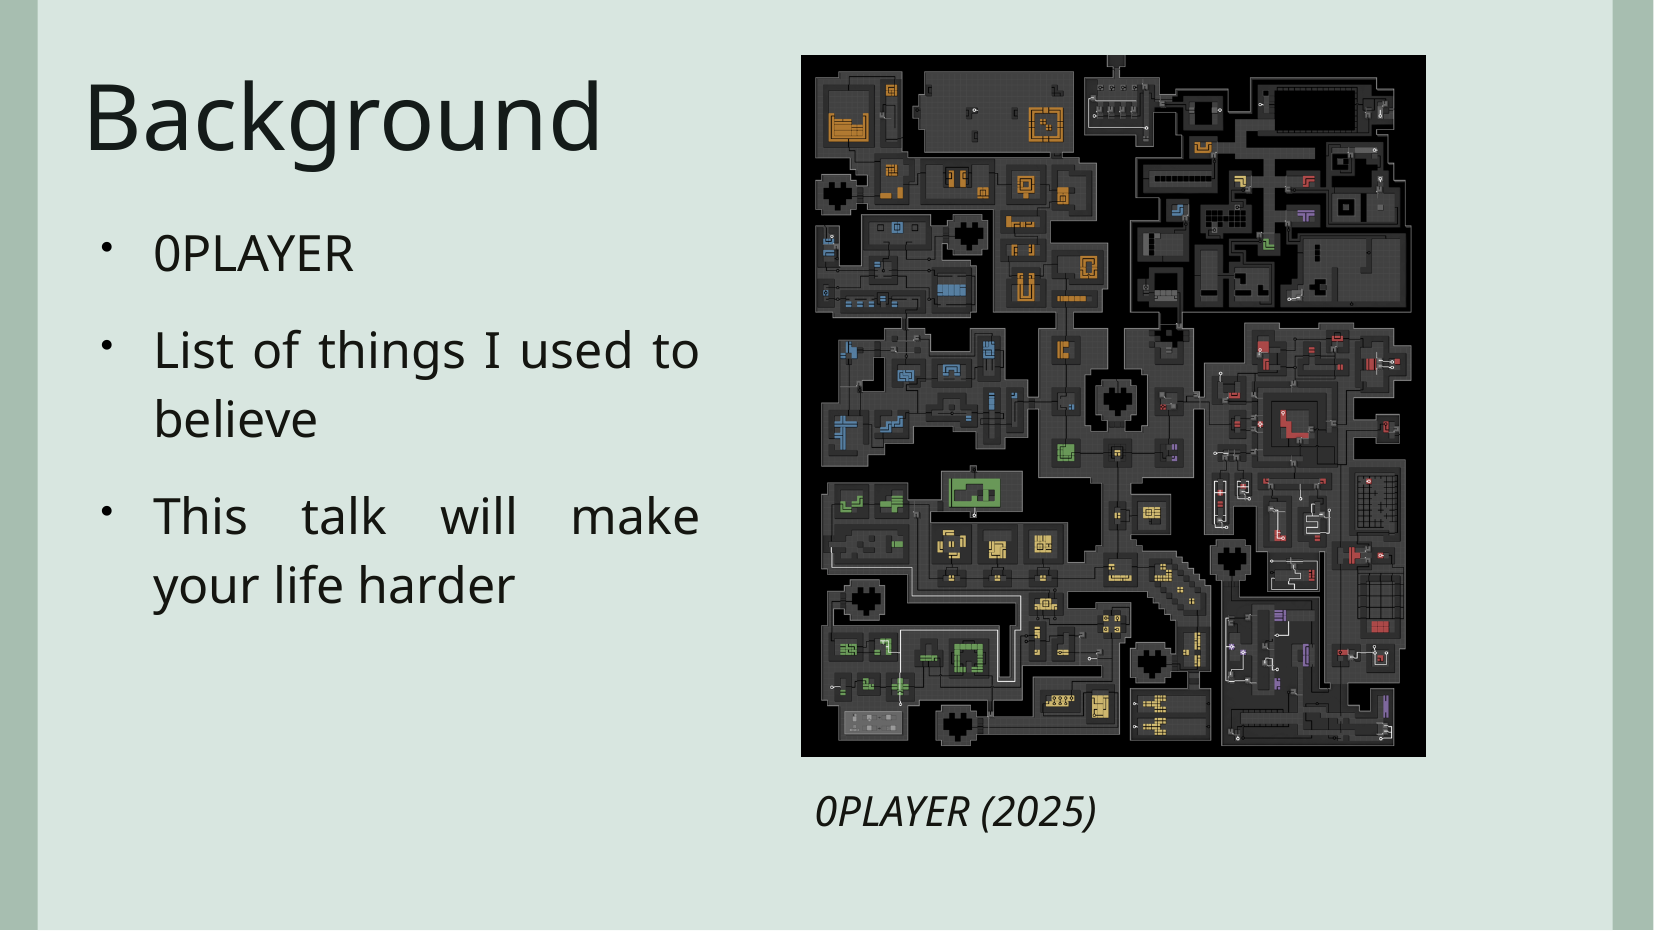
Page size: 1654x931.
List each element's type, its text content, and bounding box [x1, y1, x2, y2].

title Background [82, 37, 1576, 193]
picture [771, 55, 1426, 758]
list 0PLAYER List of things I used to believe This talk will make your life harder [82, 217, 702, 758]
text_box 0PLAYER (2025) [799, 774, 1288, 850]
